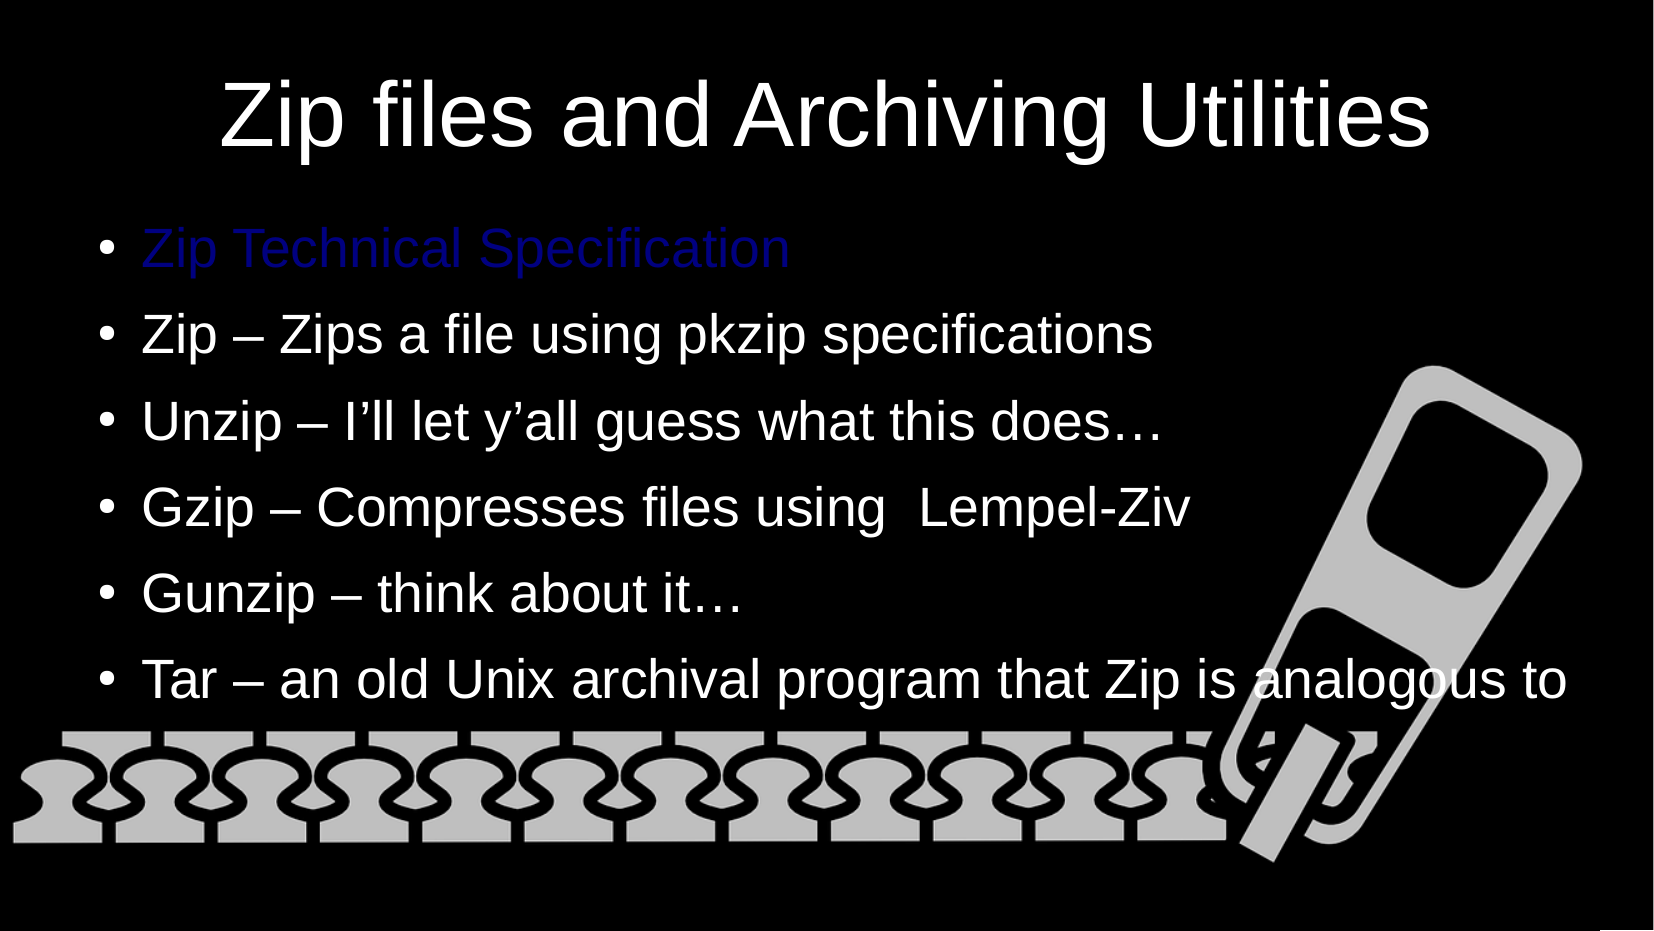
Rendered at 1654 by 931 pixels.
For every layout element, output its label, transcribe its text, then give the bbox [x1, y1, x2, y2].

picture [0, 212, 1600, 931]
list Zip Technical Specification Zip – Zips a file using pkzip specifications Unzip – I’ll let y’all guess what this does… Gzip – Compresses files using Lempel-Ziv Gunzip – think about it… Tar – an old Unix archival program that Zip is analogous to [82, 217, 1571, 758]
title Zip files and Archiving Utilities [82, 37, 1571, 193]
